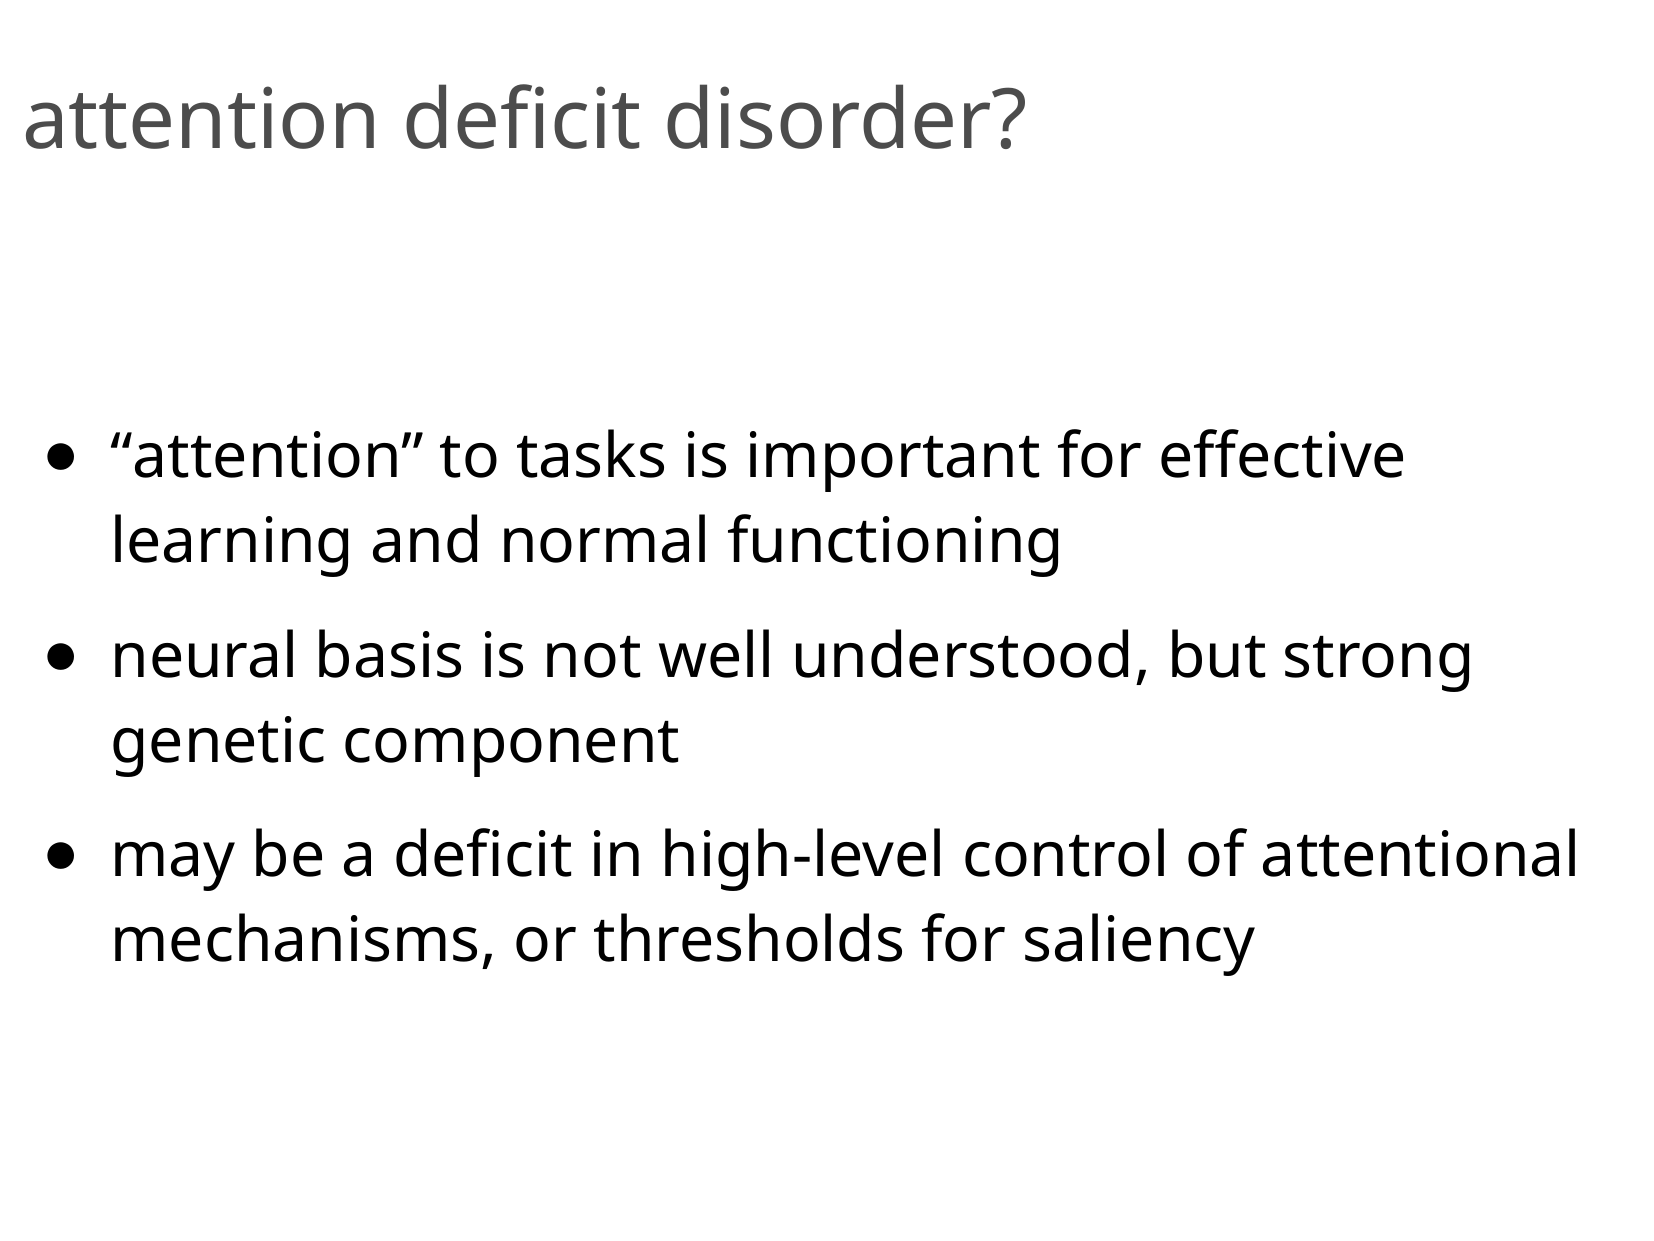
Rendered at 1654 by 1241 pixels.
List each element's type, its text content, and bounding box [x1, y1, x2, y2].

title attention deficit disorder? [22, 19, 1654, 213]
list “attention” to tasks is important for effective learning and normal functioning neural basis is not well understood, but strong genetic component may be a deficit in high-level control of attentional mechanisms, or thresholds for saliency [25, 226, 1654, 1166]
